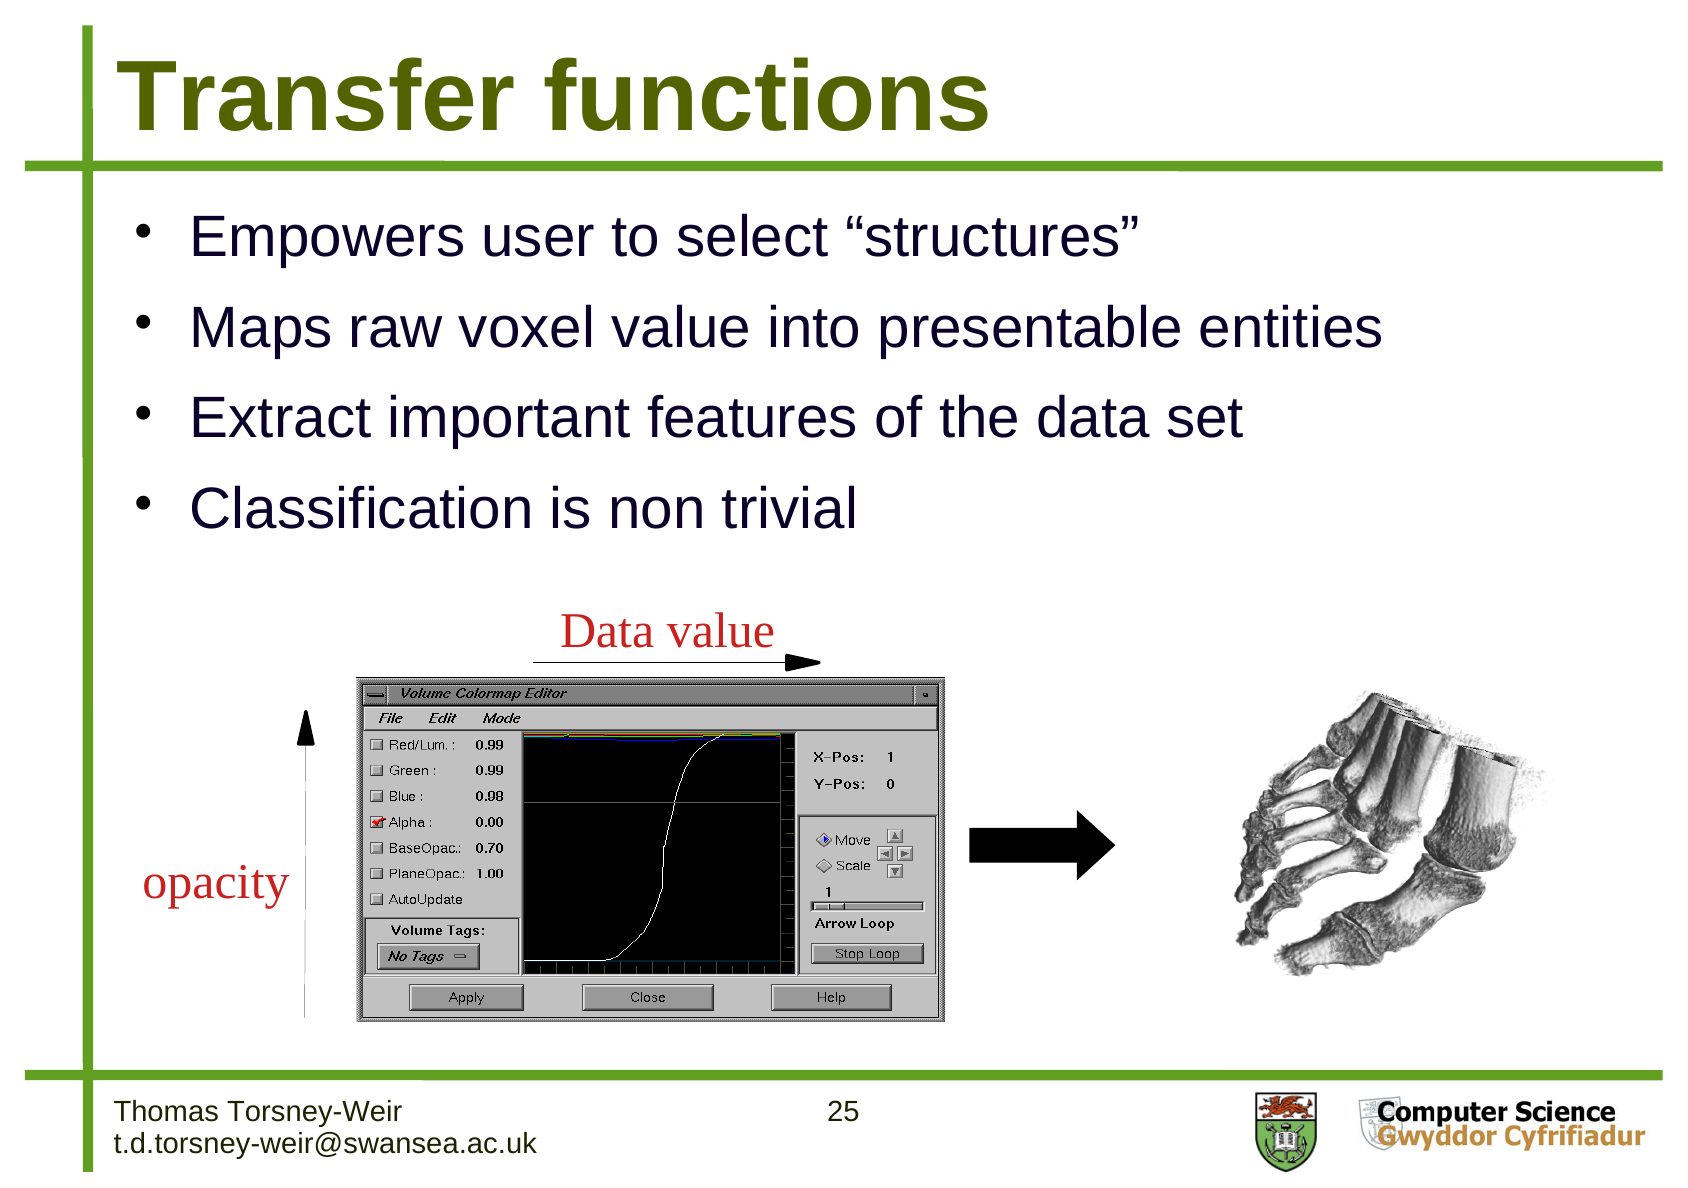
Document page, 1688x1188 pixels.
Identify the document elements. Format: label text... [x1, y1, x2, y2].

text_box [970, 812, 1114, 878]
picture [356, 677, 945, 1022]
picture [1139, 670, 1557, 1017]
title Transfer functions [101, 29, 1665, 166]
text_box opacity [127, 846, 305, 917]
picture [1240, 1092, 1654, 1173]
text_box Data value [545, 595, 791, 667]
list Empowers user to select “structures” Maps raw voxel value into presentable entities Extract important features of the data set Classification is non trivial [117, 209, 1624, 994]
